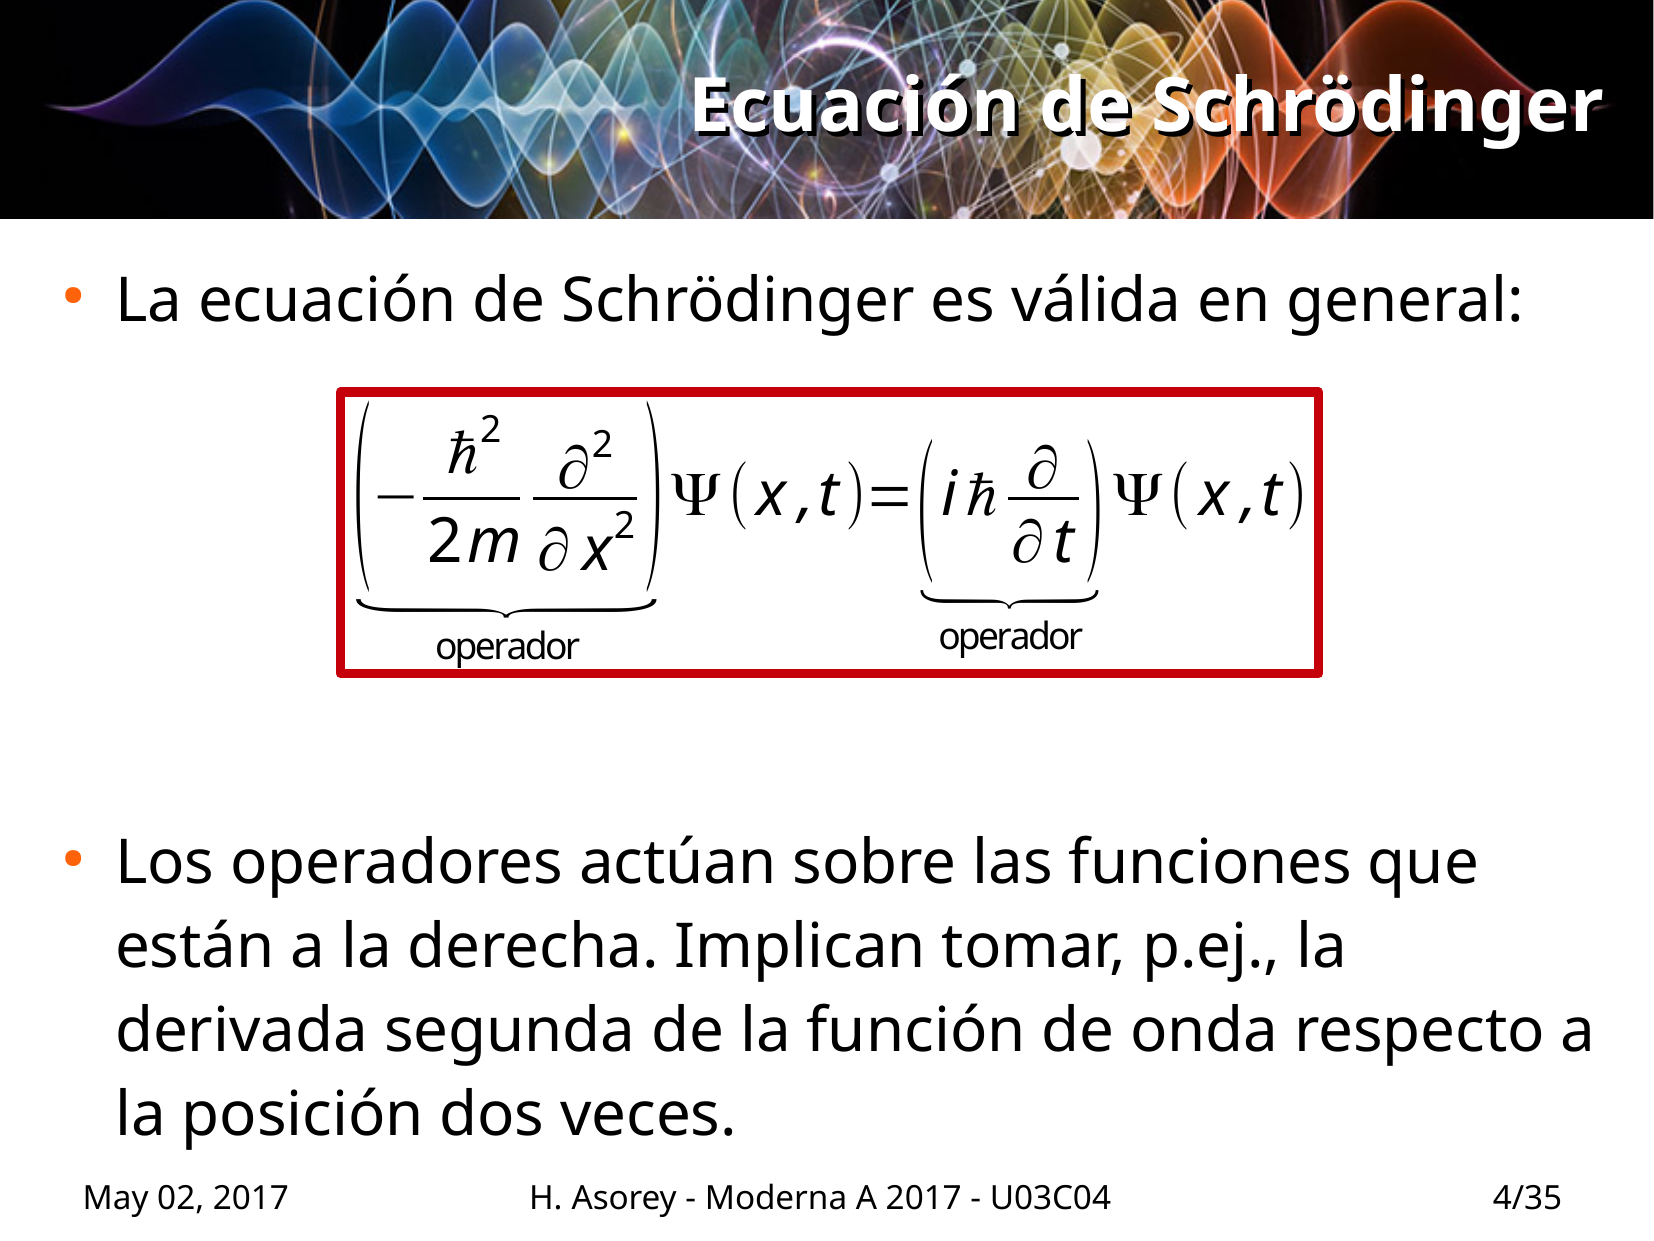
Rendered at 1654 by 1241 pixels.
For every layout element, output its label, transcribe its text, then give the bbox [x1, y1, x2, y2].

picture [0, 0, 1654, 219]
title Ecuación de Schrödinger [45, 15, 1606, 191]
chart [345, 396, 1314, 669]
list La ecuación de Schrödinger es válida en general: Los operadores actúan sobre las funciones que están a la derecha. Implican tomar, p.ej., la derivada segunda de la función de onda respecto a la posición dos veces. [45, 255, 1606, 1156]
